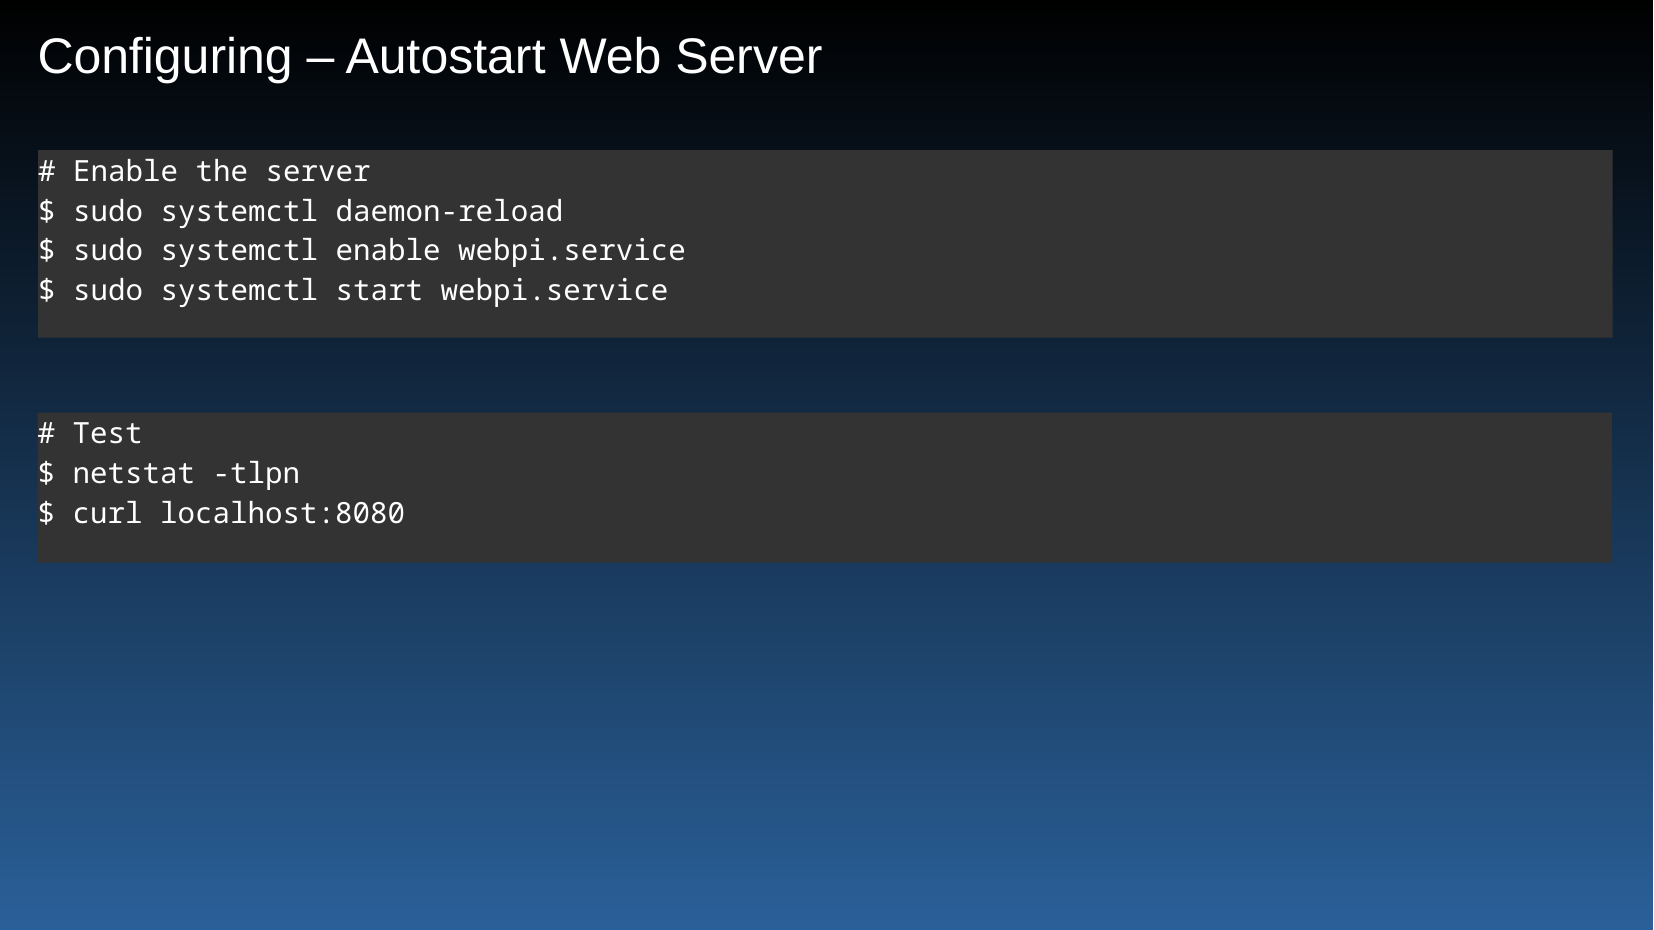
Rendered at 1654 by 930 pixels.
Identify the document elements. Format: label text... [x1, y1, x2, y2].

list # Enable the server $ sudo systemctl daemon-reload $ sudo systemctl enable webpi.service $ sudo systemctl start webpi.service [38, 150, 1613, 338]
list # Test $ netstat -tlpn $ curl localhost:8080 [37, 412, 1612, 563]
title Configuring – Autostart Web Server [37, 28, 1612, 84]
